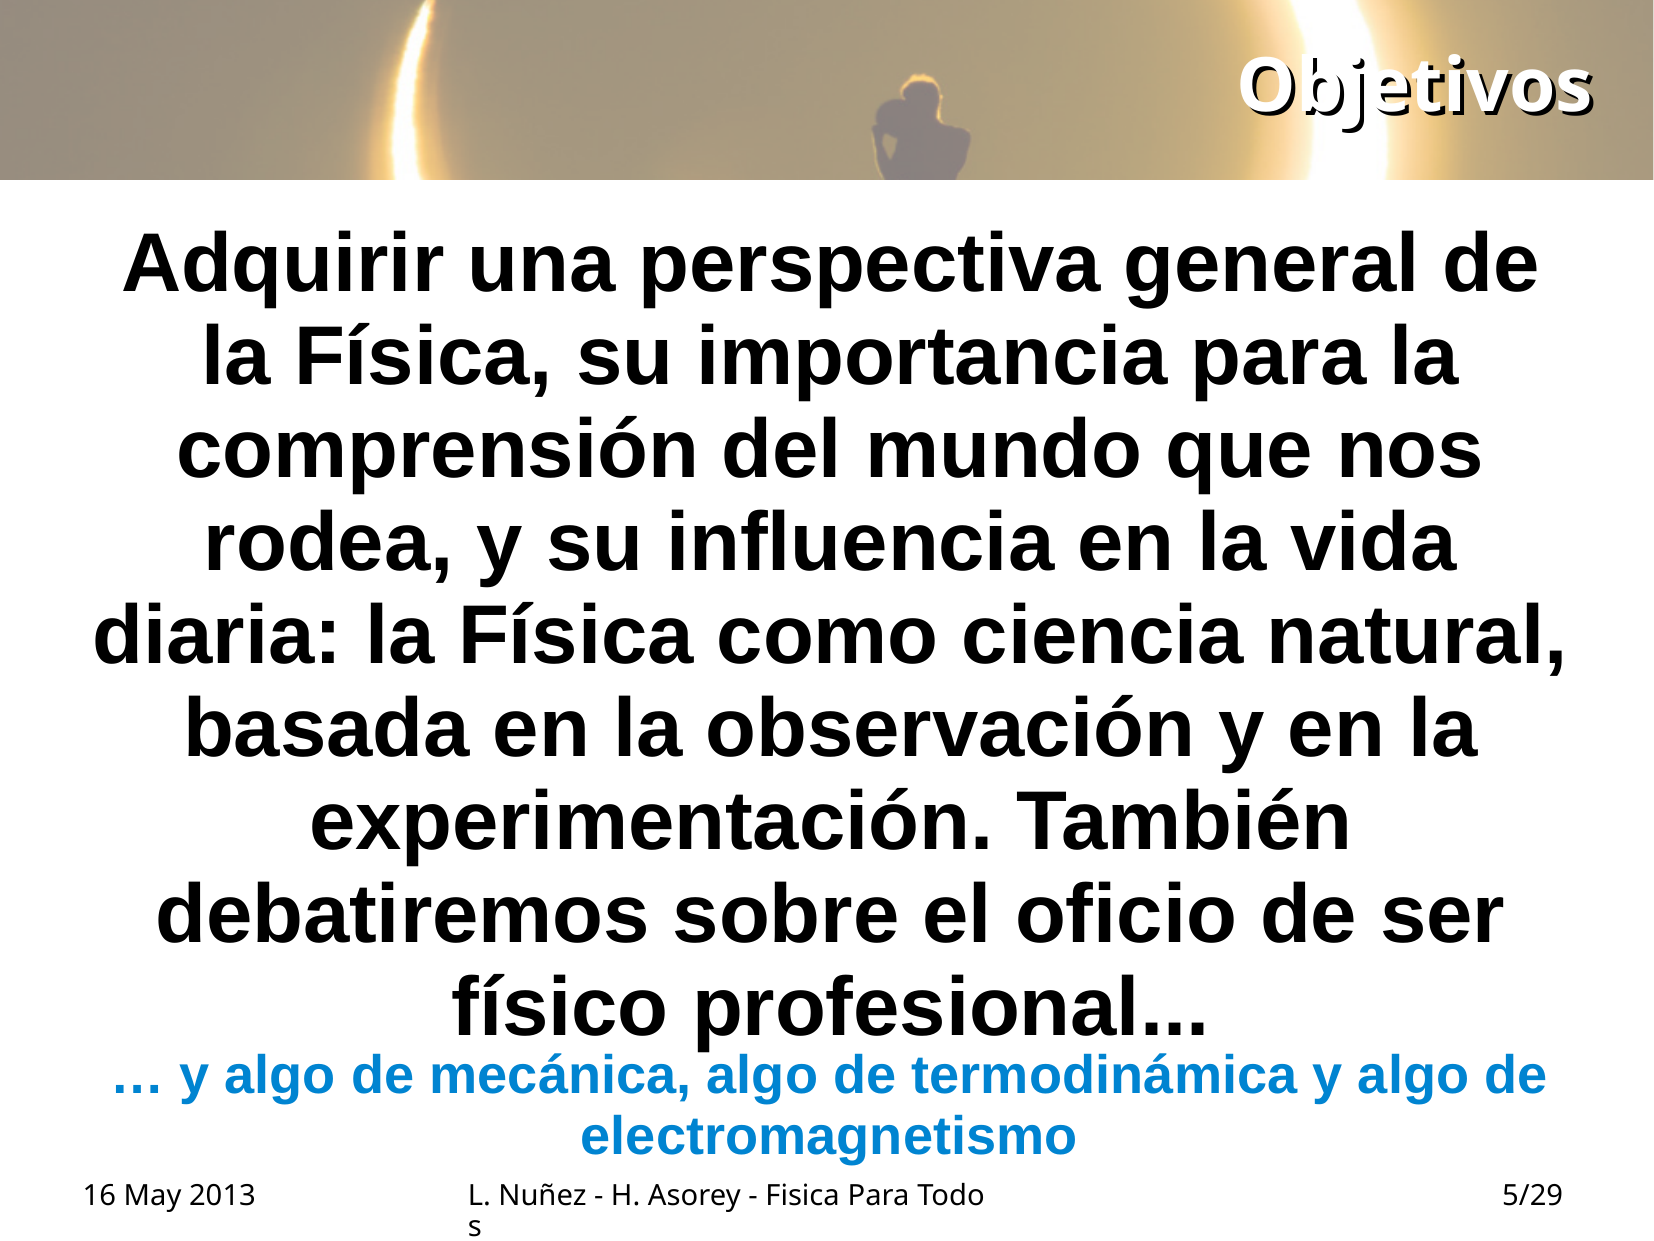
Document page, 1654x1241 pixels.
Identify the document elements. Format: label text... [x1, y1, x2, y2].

text_box … y algo de mecánica, algo de termodinámica y algo de electromagnetismo [85, 1038, 1574, 1172]
picture [0, 0, 1654, 180]
subtitle Adquirir una perspectiva general de la Física, su importancia para la comprensión del mundo que nos rodea, y su influencia en la vida diaria: la Física como ciencia natural, basada en la observación y en la experimentación. También debatiremos sobre el oficio de ser físico profesional... [86, 216, 1576, 1147]
title Objetivos [105, 15, 1594, 151]
